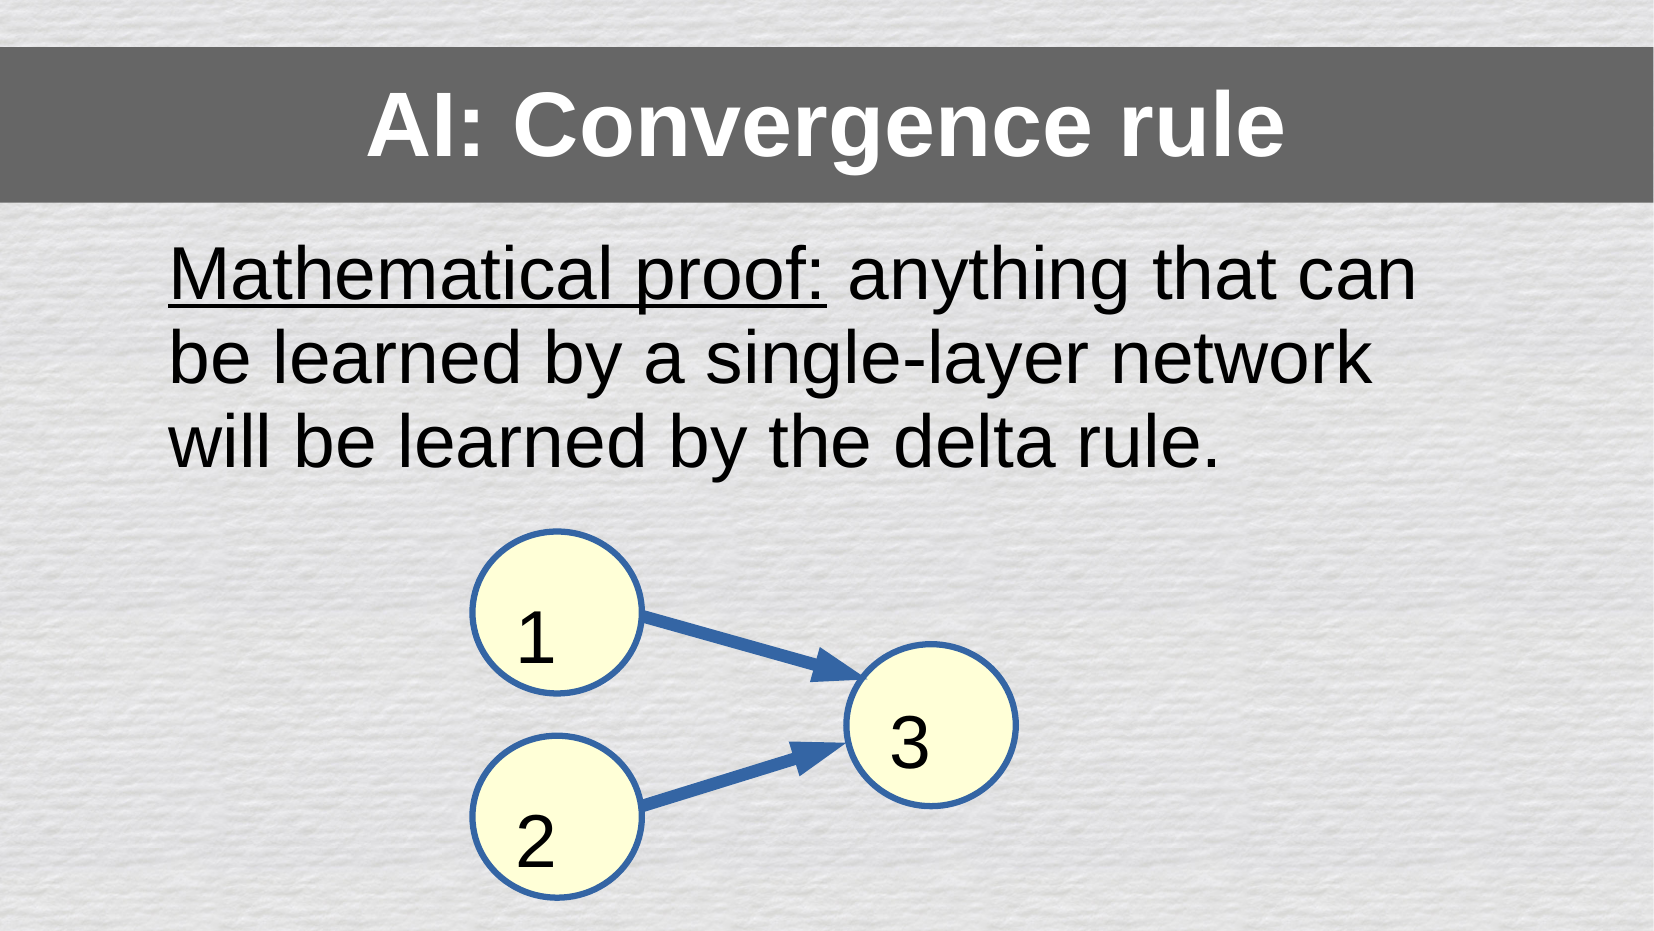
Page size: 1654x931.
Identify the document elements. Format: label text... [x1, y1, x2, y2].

text_box Mathematical proof: anything that can be learned by a single-layer network will be learned by the delta rule. [153, 224, 1512, 492]
text_box [846, 644, 1016, 820]
text_box [523, 687, 591, 694]
text_box [472, 735, 642, 877]
text_box 1 [500, 587, 621, 687]
text_box [472, 531, 642, 673]
text_box [523, 891, 591, 898]
text_box 3 [874, 693, 995, 793]
picture [0, 0, 1654, 47]
title AI: Convergence rule [0, 47, 1654, 203]
text_box 2 [500, 792, 621, 891]
picture [0, 203, 1654, 931]
